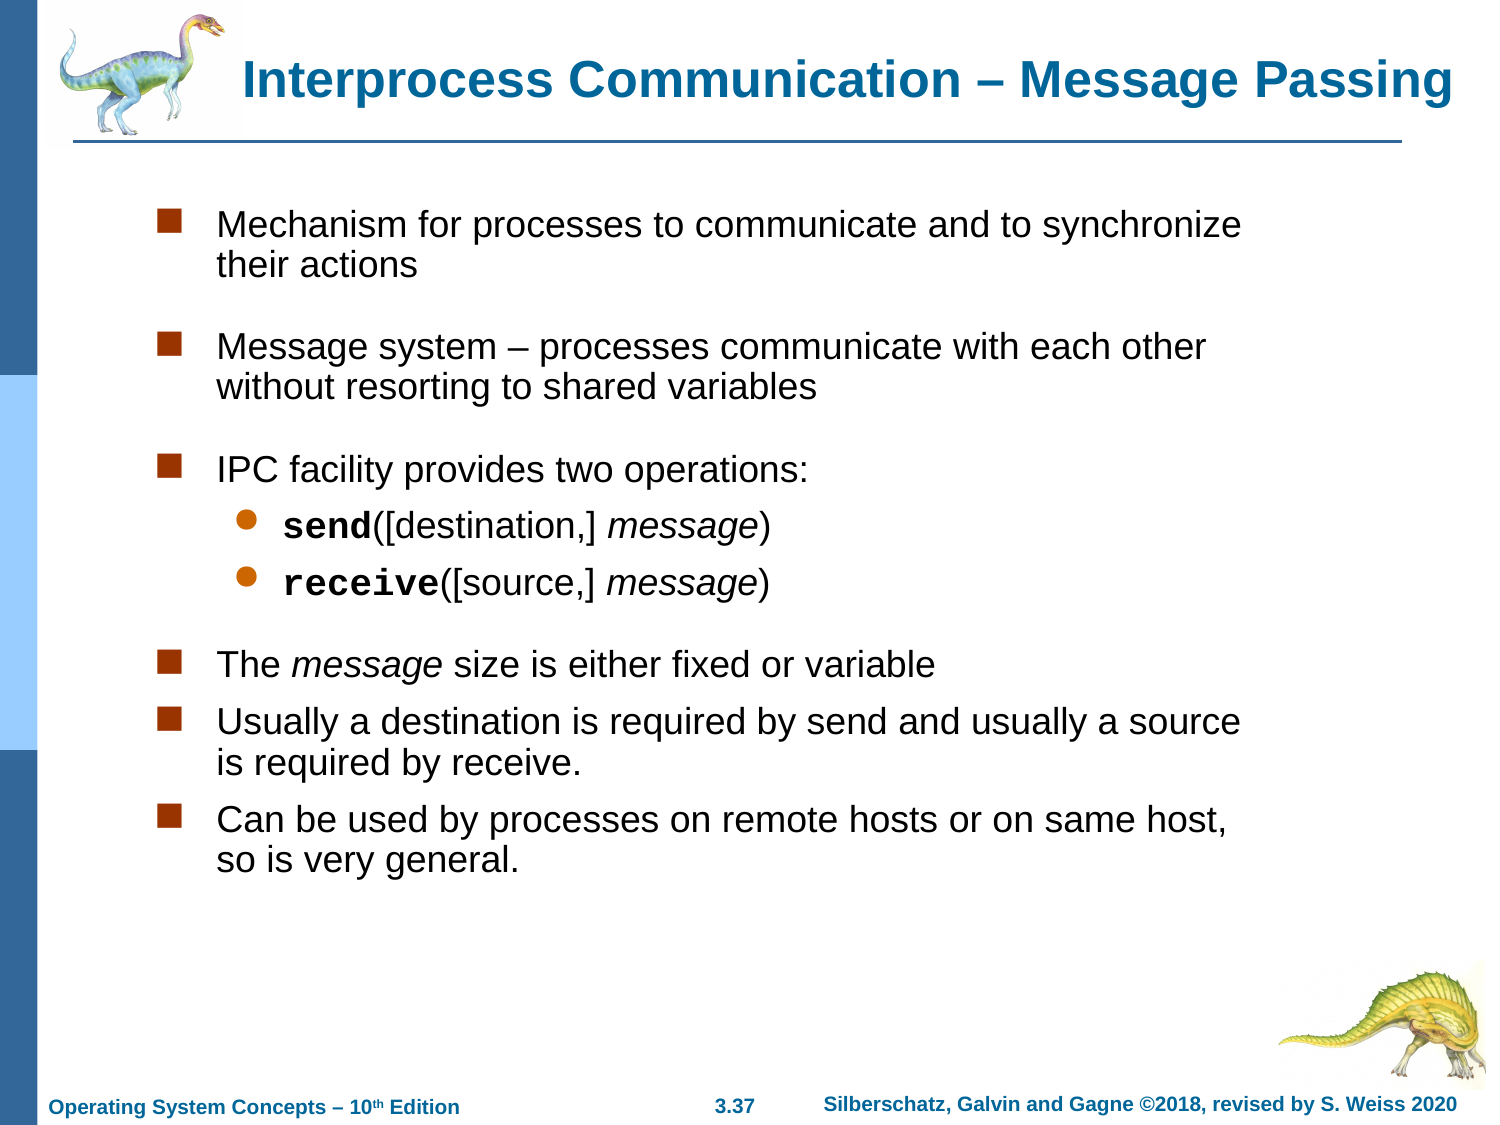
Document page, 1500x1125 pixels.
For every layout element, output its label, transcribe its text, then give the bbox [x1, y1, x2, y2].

picture [1275, 959, 1486, 1090]
title Interprocess Communication – Message Passing [173, 20, 1500, 116]
picture [1140, 1096, 1148, 1101]
list Mechanism for processes to communicate and to synchronize their actions Message system – processes communicate with each other without resorting to shared variables IPC facility provides two operations: send([destination,] message) receive([source,] message) The message size is either fixed or variable Usually a destination is required by send and usually a source is required by receive. Can be used by processes on remote hosts or on same host, so is very general. [145, 197, 1283, 941]
picture [46, 0, 243, 149]
